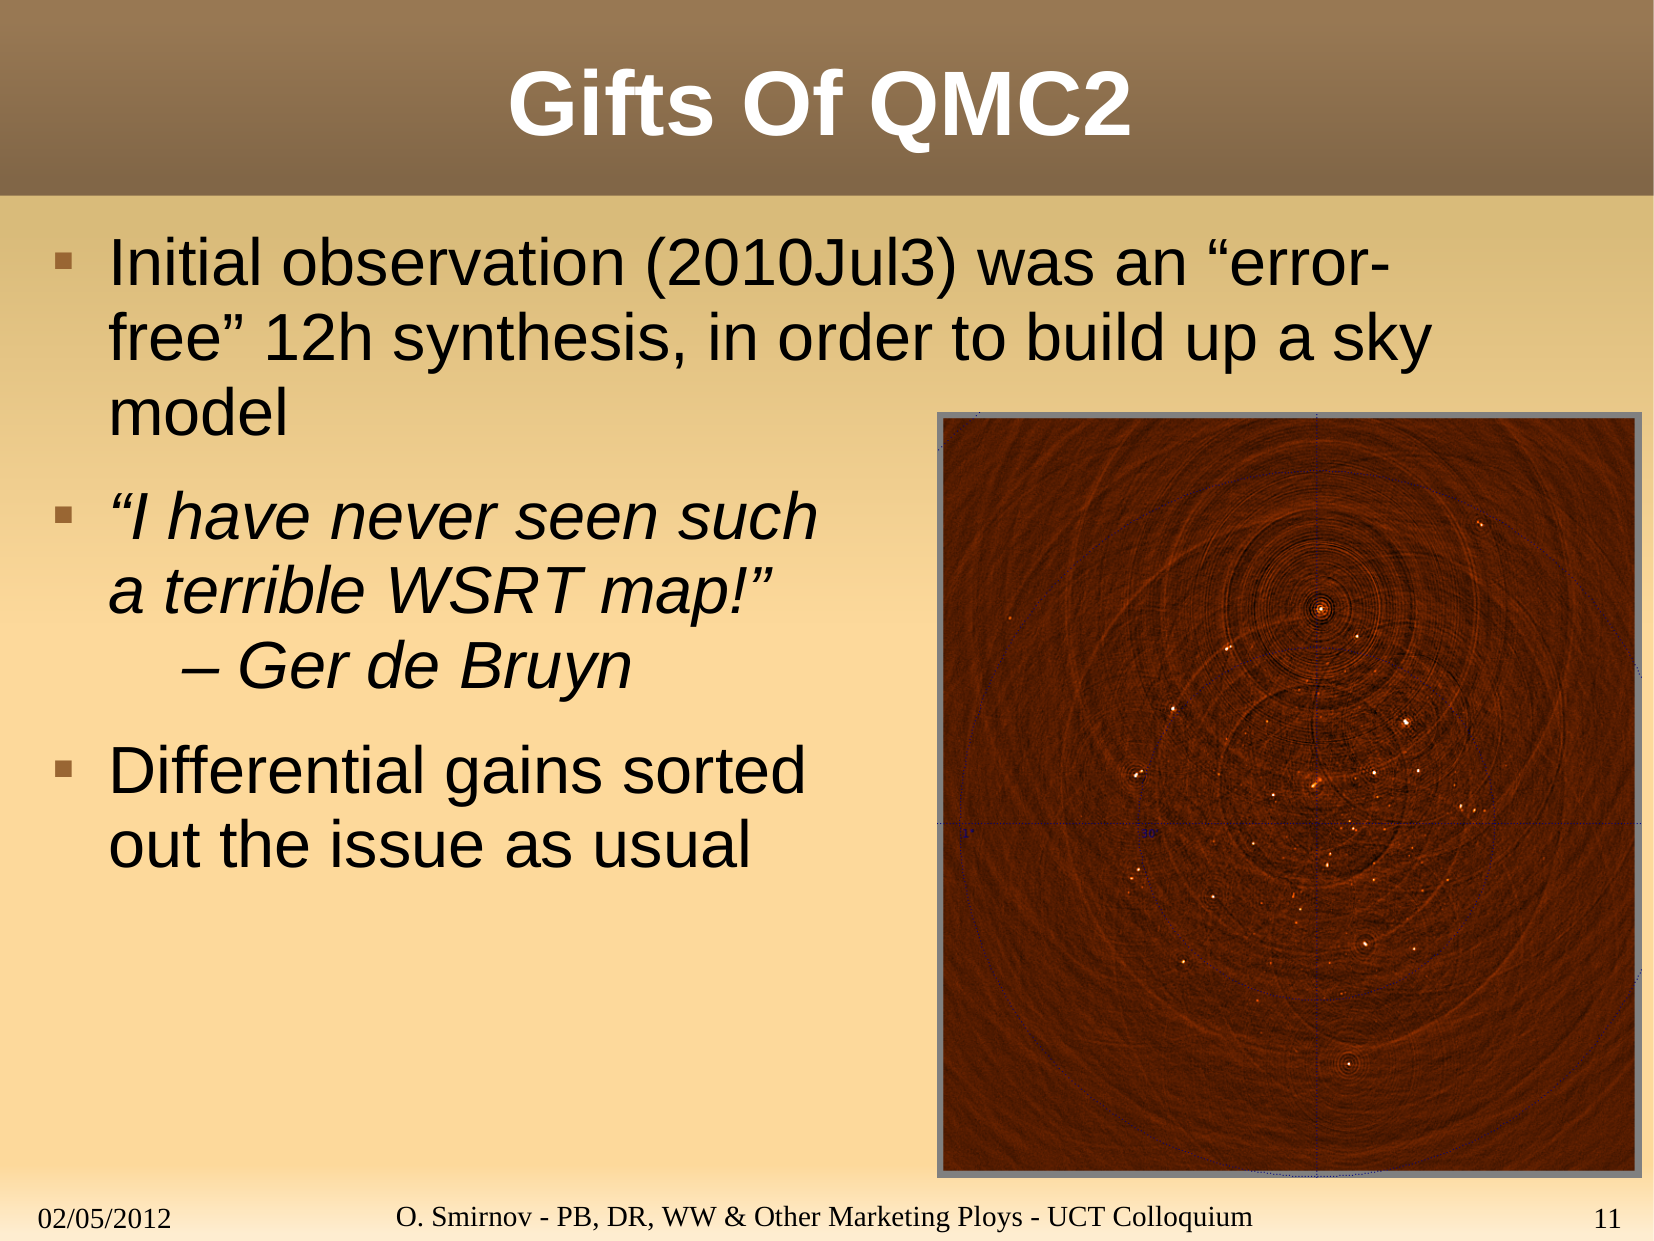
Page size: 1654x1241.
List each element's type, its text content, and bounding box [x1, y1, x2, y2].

picture [0, 0, 1654, 1241]
list Initial observation (2010Jul3) was an “error-free” 12h synthesis, in order to build up a sky model “I have never seen such a terrible WSRT map!” – Ger de Bruyn Differential gains sorted out the issue as usual [37, 225, 1526, 1029]
title Gifts Of QMC2 [76, 7, 1565, 200]
